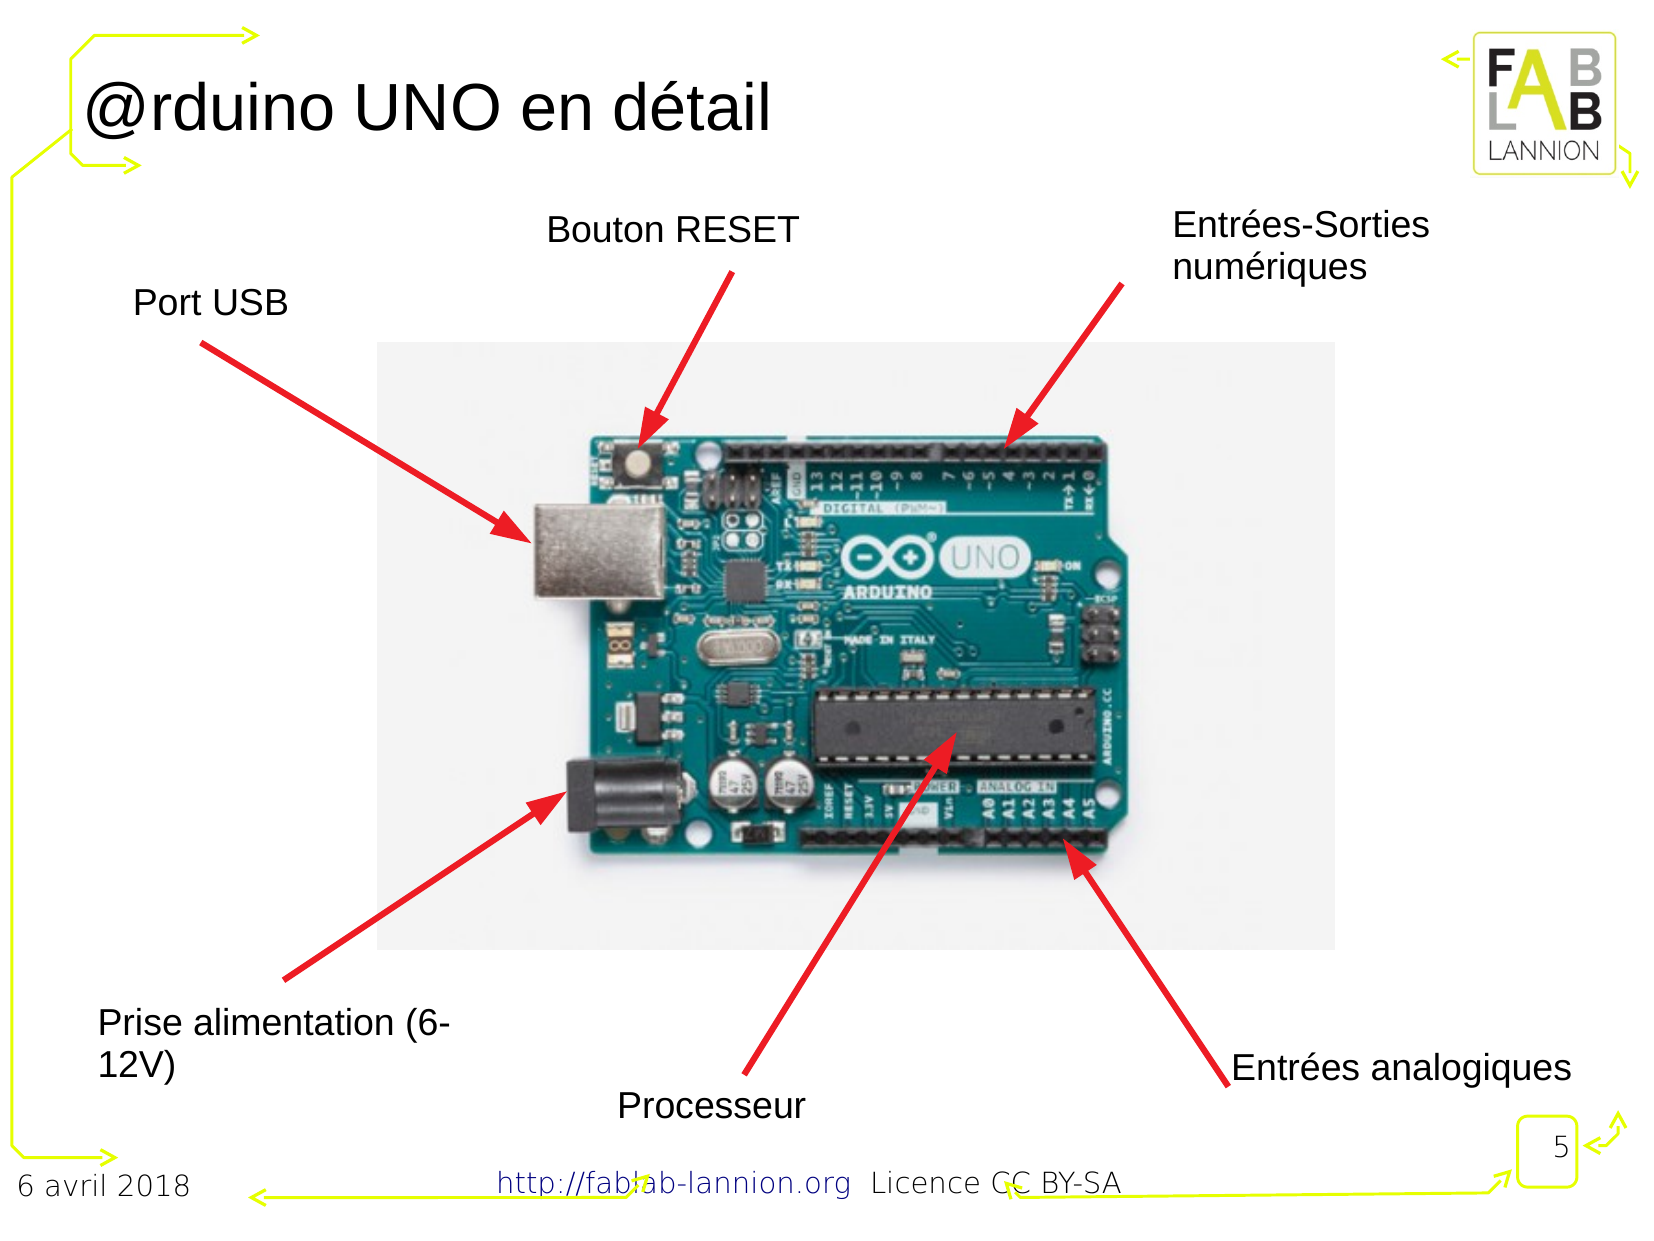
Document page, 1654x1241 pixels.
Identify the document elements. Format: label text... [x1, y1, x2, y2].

picture [1470, 29, 1619, 178]
picture [377, 342, 1335, 950]
text_box Entrées analogiques [1216, 1039, 1630, 1097]
text_box Bouton RESET [531, 200, 945, 258]
title @rduino UNO en détail [82, 49, 1441, 166]
text_box Port USB [118, 273, 532, 331]
text_box Prise alimentation (6-12V) [82, 994, 497, 1094]
text_box Processeur [602, 1077, 1016, 1134]
text_box Entrées-Sorties numériques [1157, 196, 1524, 296]
